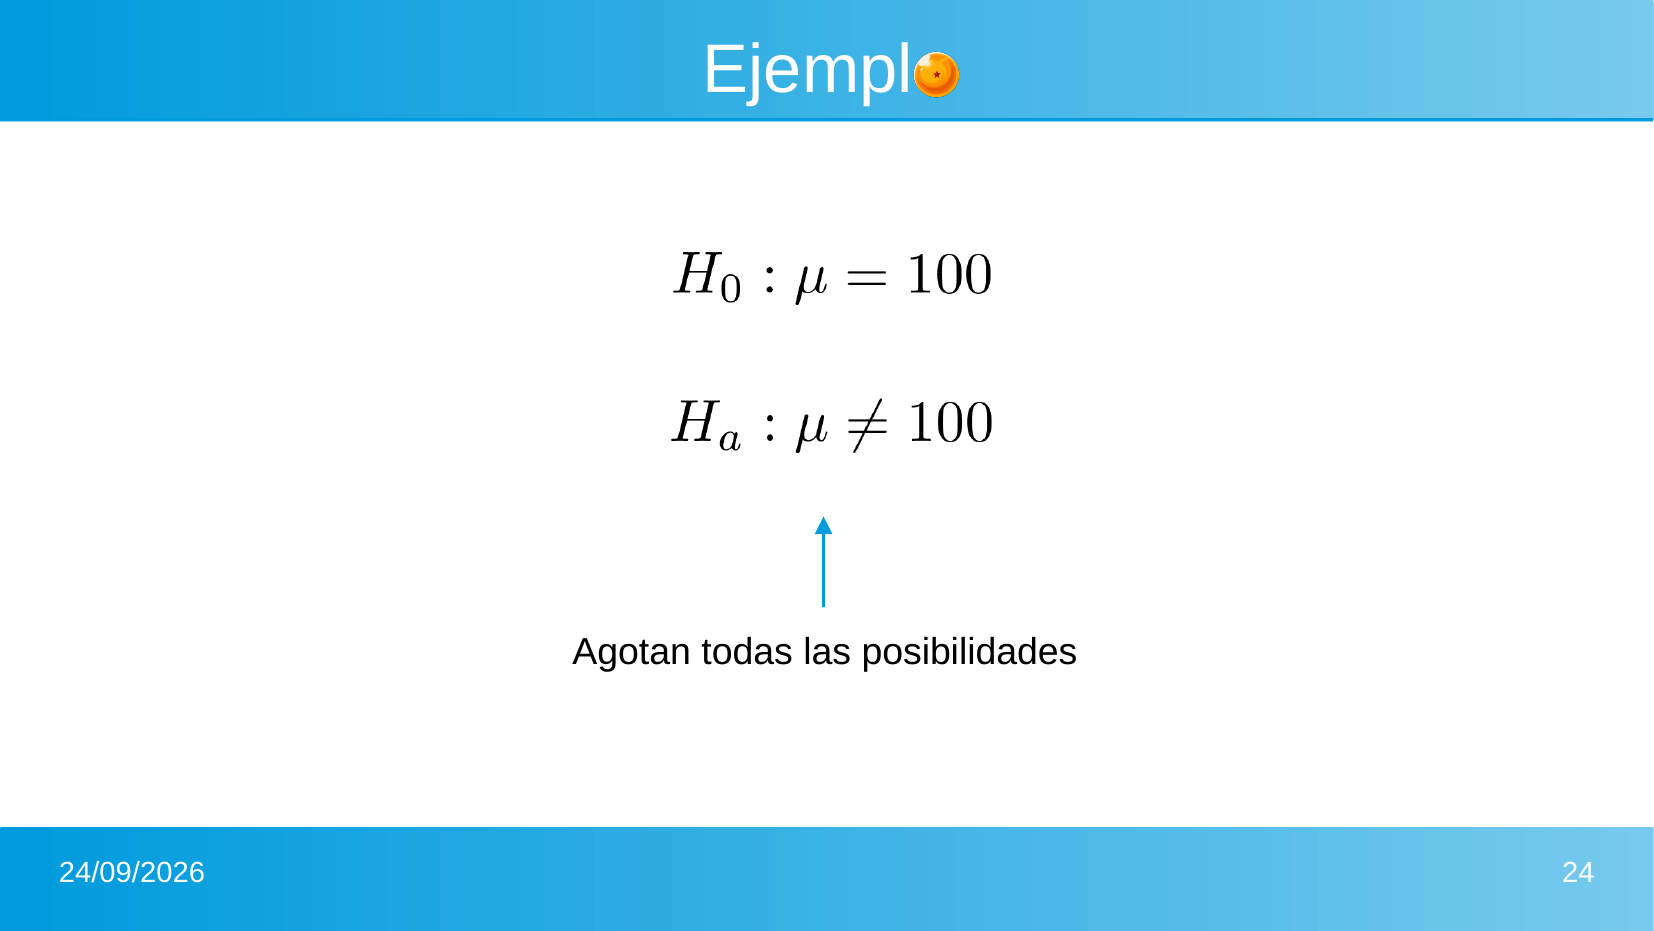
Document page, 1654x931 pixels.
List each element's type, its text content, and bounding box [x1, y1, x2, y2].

picture [909, 48, 966, 105]
text_box Agotan todas las posibilidades [557, 622, 1093, 680]
picture [673, 252, 991, 305]
title Ejempl [59, 29, 1595, 108]
picture [671, 398, 992, 453]
